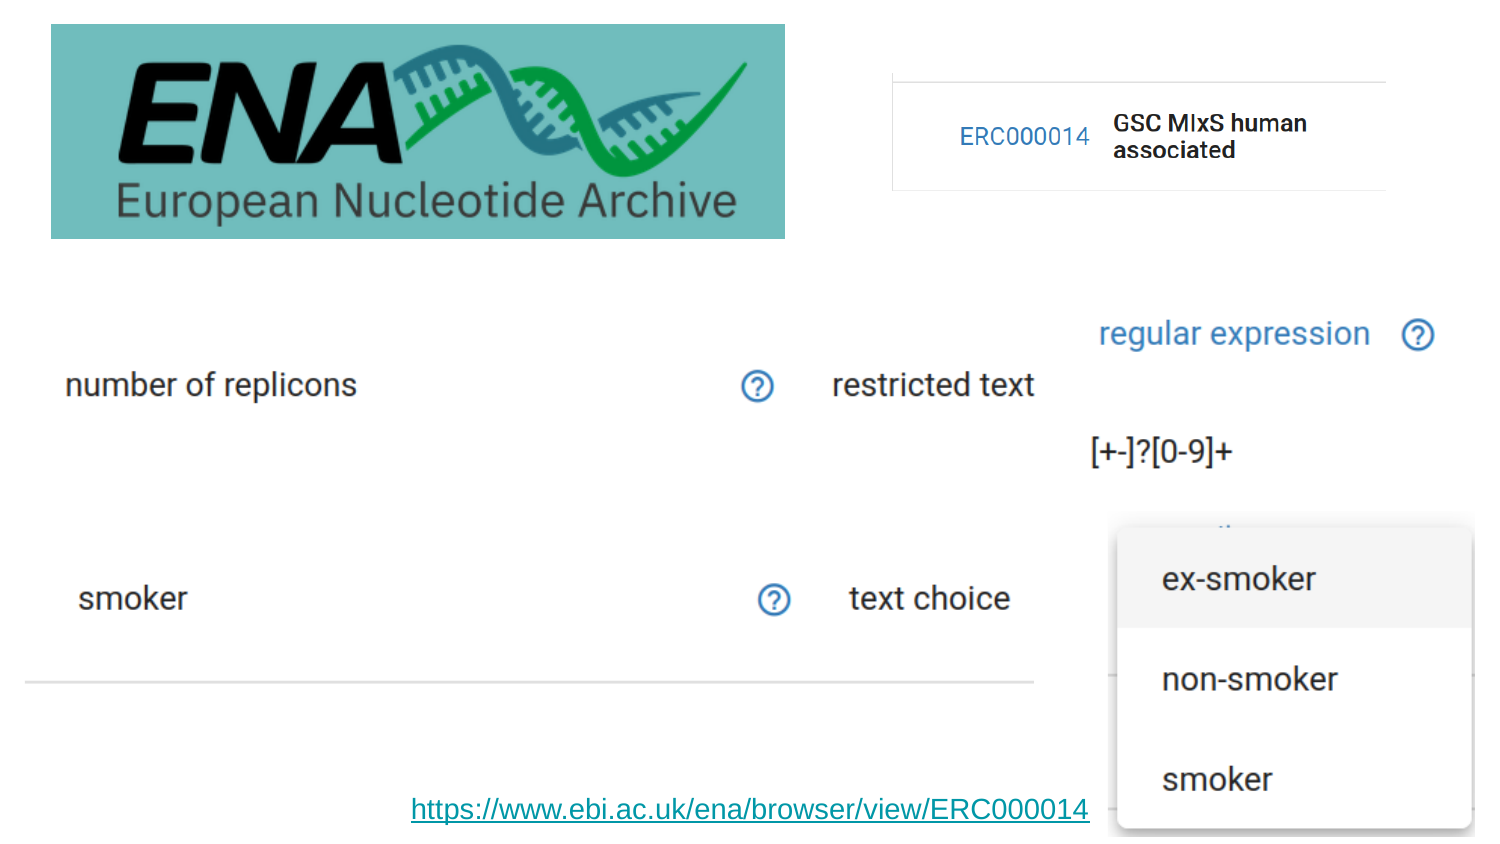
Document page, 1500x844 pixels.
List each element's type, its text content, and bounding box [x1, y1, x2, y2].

picture [24, 518, 1034, 688]
text_box https://www.ebi.ac.uk/ena/browser/view/ERC000014 [395, 775, 1129, 841]
picture [51, 24, 785, 239]
picture [24, 263, 1475, 837]
picture [876, 73, 1386, 191]
